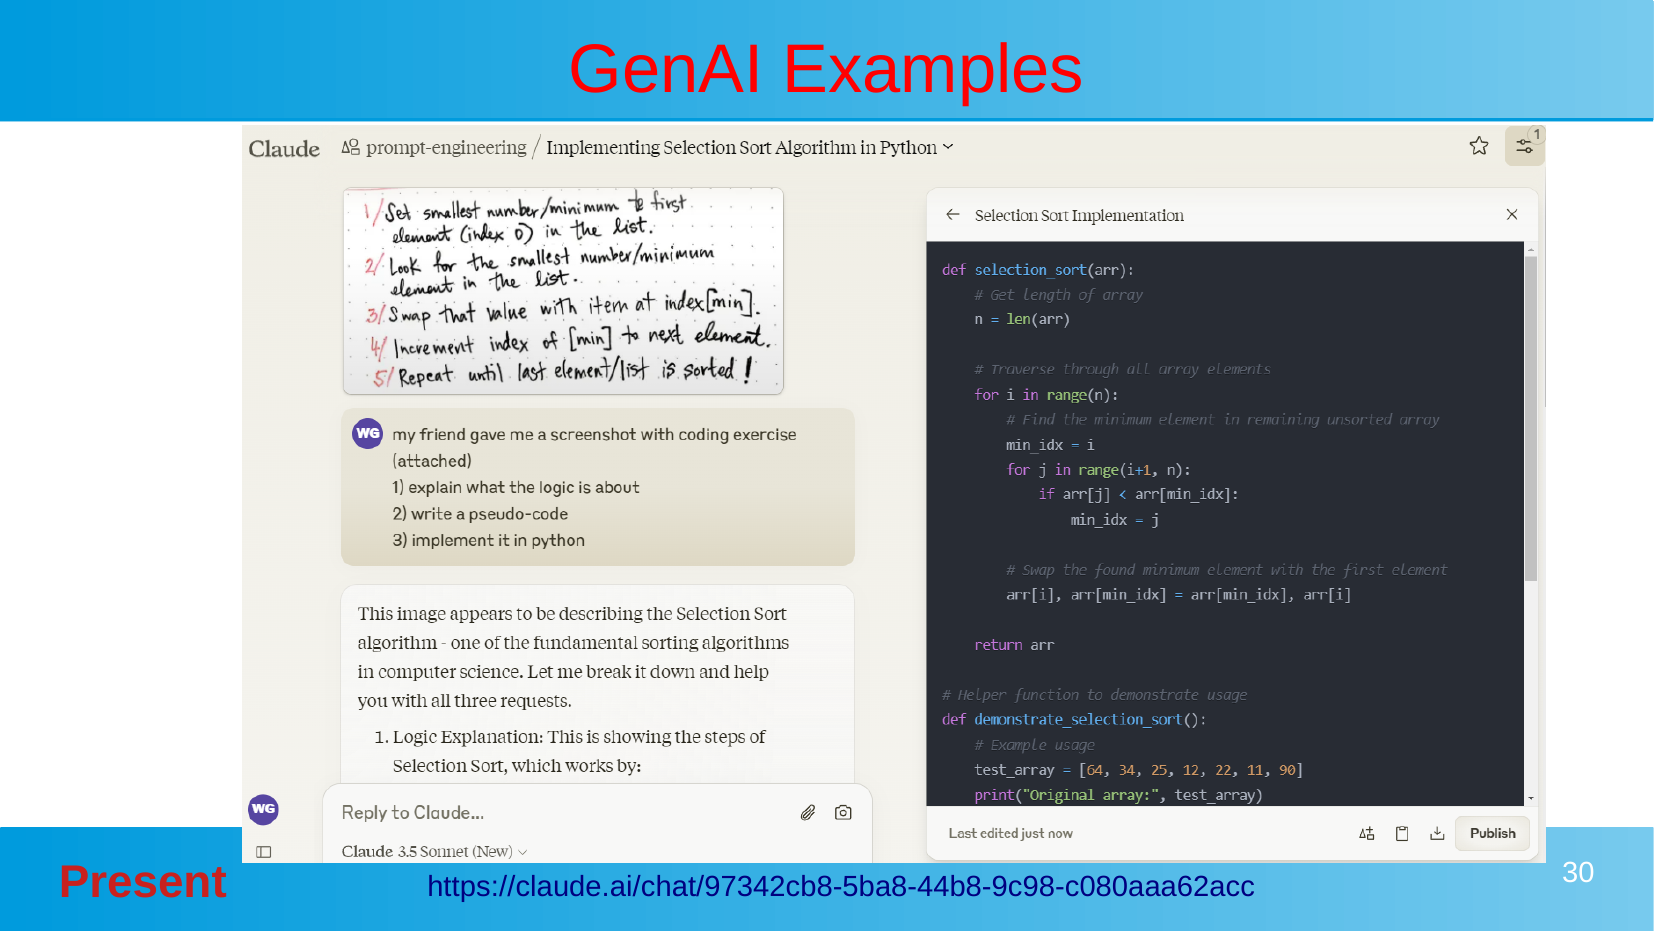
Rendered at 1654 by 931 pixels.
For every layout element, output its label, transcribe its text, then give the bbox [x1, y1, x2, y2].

picture [242, 125, 1546, 863]
text_box https://claude.ai/chat/97342cb8-5ba8-44b8-9c98-c080aaa62acc [412, 862, 1276, 919]
title GenAI Examples [59, 29, 1595, 108]
